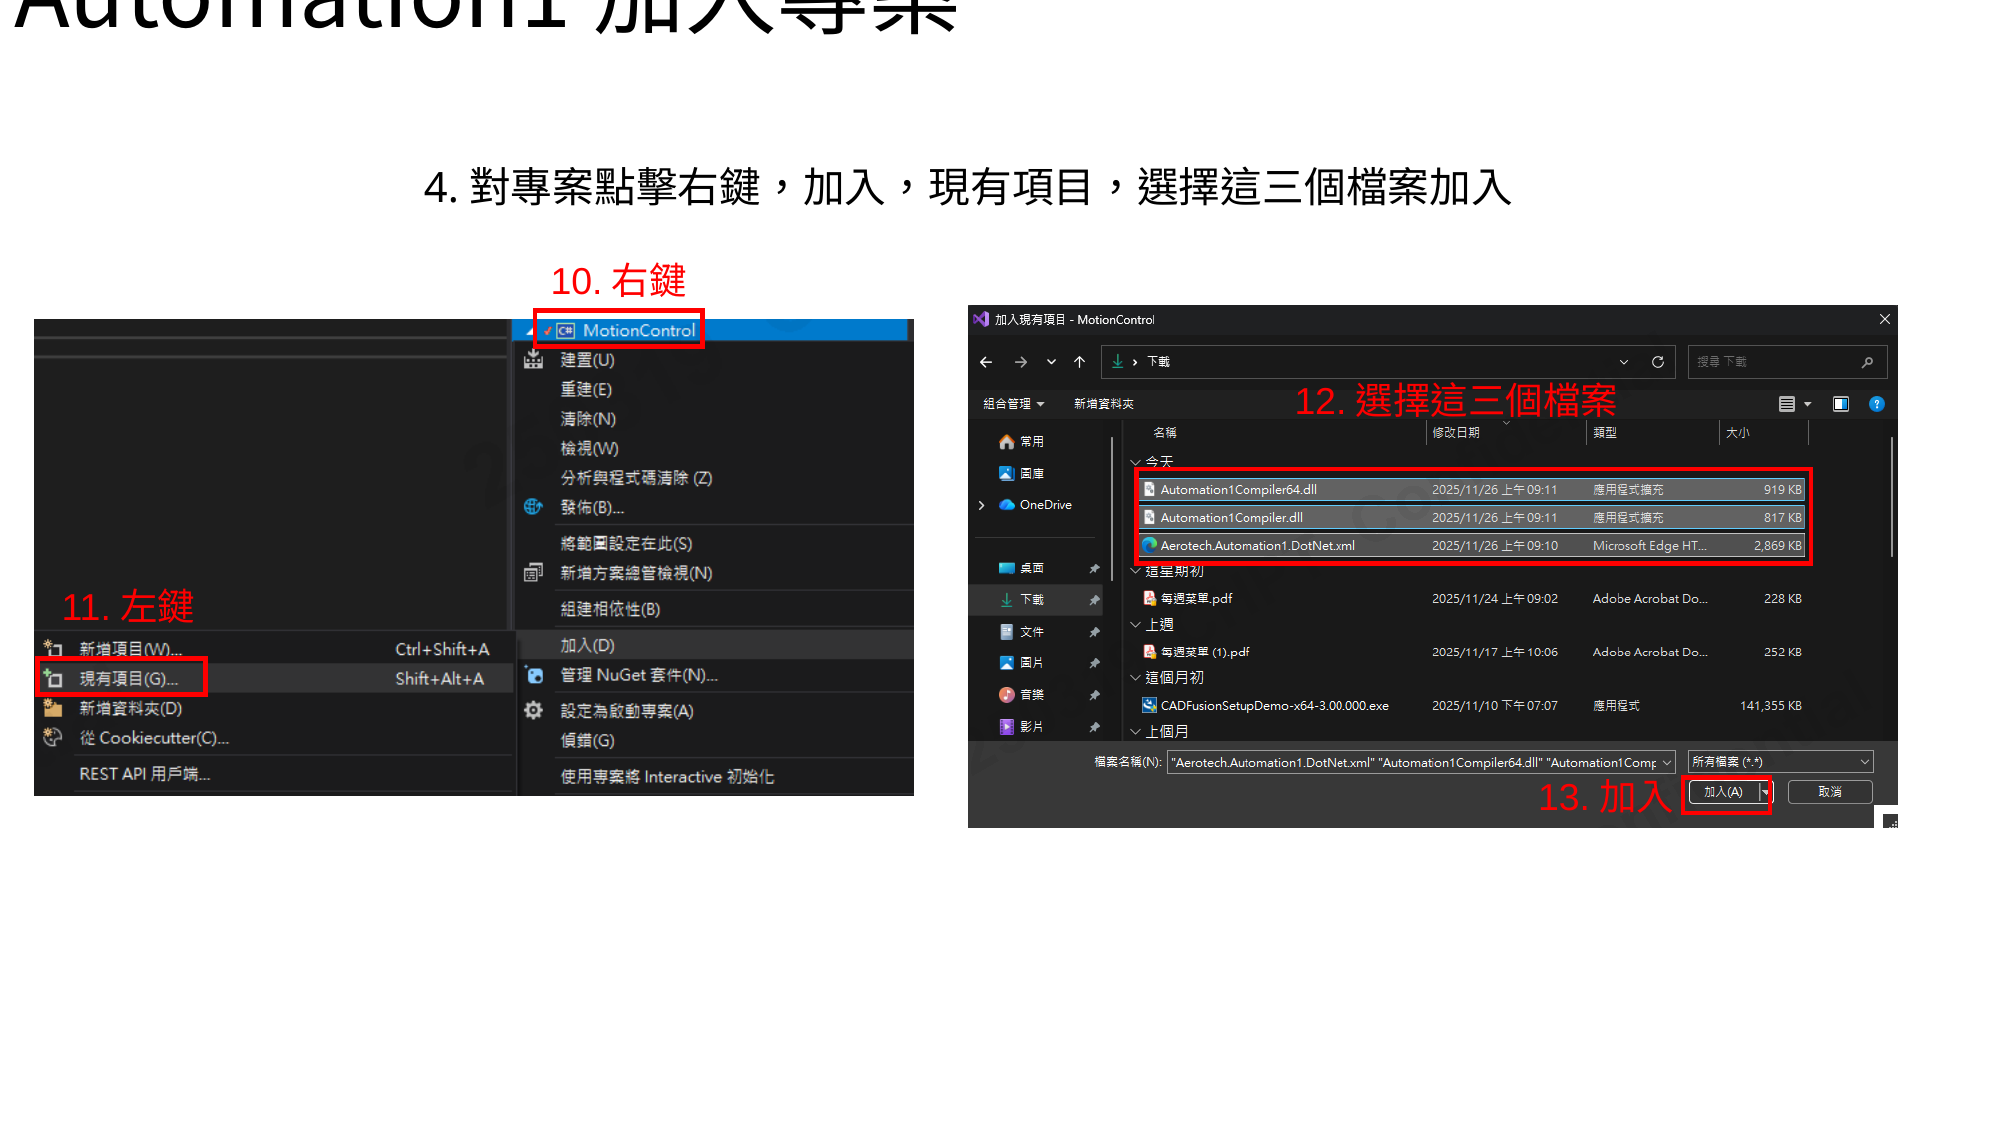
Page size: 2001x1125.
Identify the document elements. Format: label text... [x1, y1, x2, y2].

text_box 11.左鍵 [46, 576, 210, 636]
text_box 4.對專案點擊右鍵，加入，現有項目，選擇這三個檔案加入 [409, 152, 1528, 218]
picture [537, 319, 700, 344]
text_box 12.選擇這三個檔案 [1279, 369, 1634, 430]
title Automation1加入專案 [0, 0, 1725, 159]
text_box 13.加入 [1523, 765, 1689, 825]
picture [968, 305, 1898, 828]
picture [34, 319, 914, 796]
text_box 10.右鍵 [535, 249, 702, 310]
